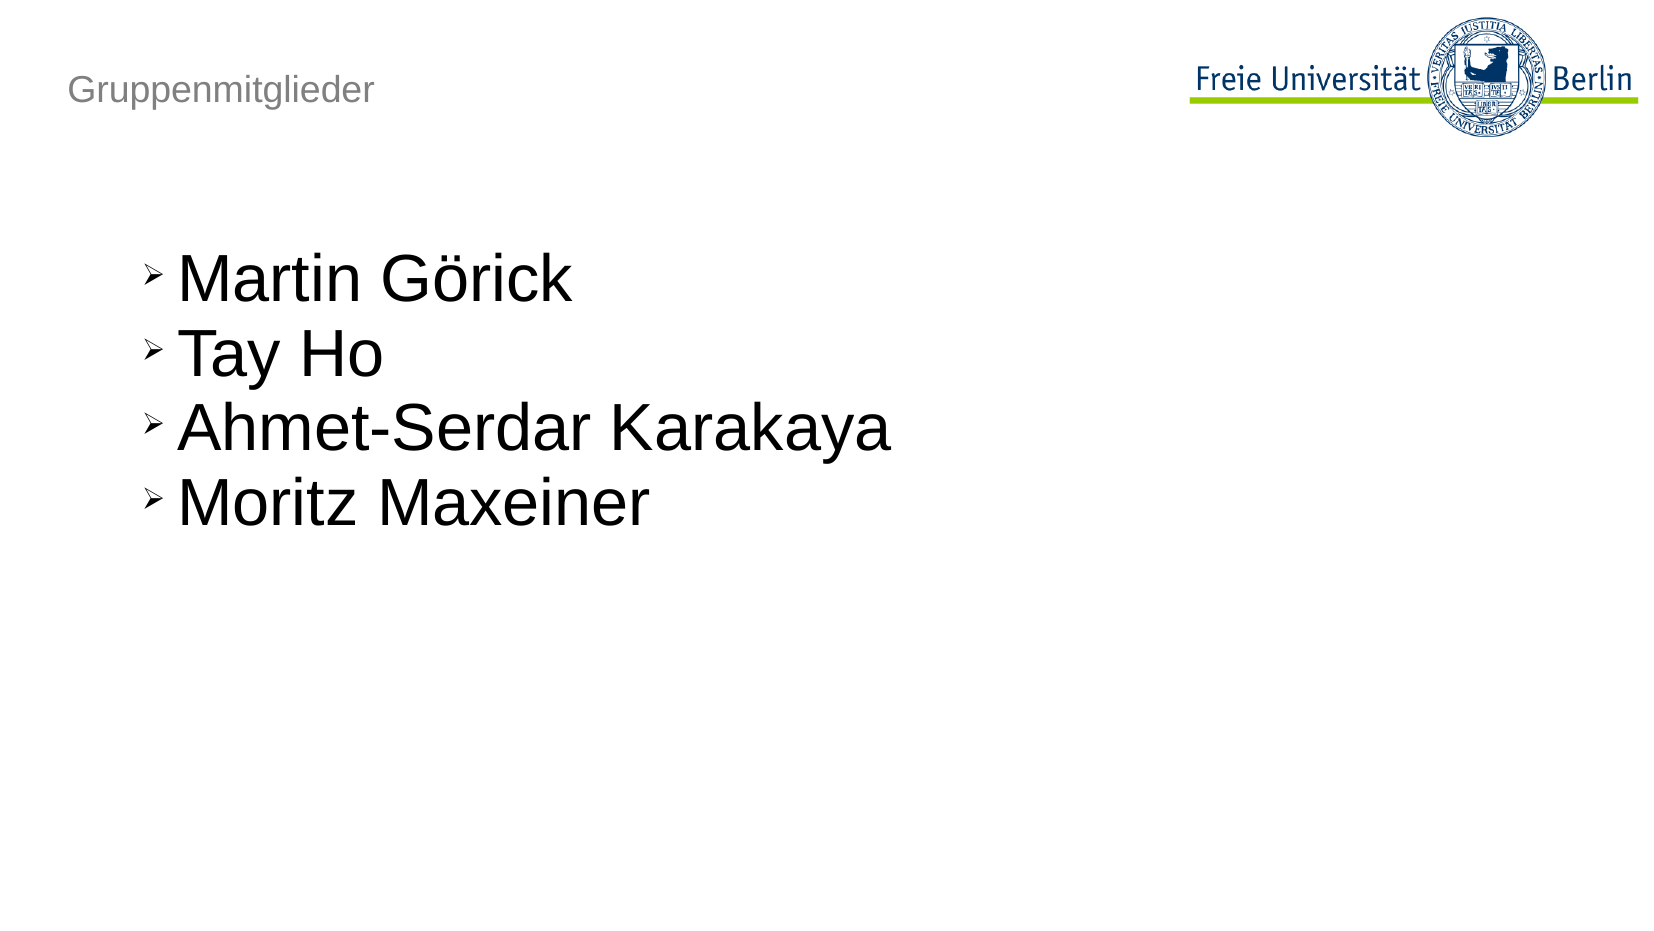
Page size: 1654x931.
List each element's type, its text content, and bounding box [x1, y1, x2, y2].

picture [1185, 11, 1642, 142]
text_box Gruppenmitglieder [52, 61, 390, 119]
text_box Martin Görick Tay Ho Ahmet-Serdar Karakaya Moritz Maxeiner [127, 233, 910, 548]
